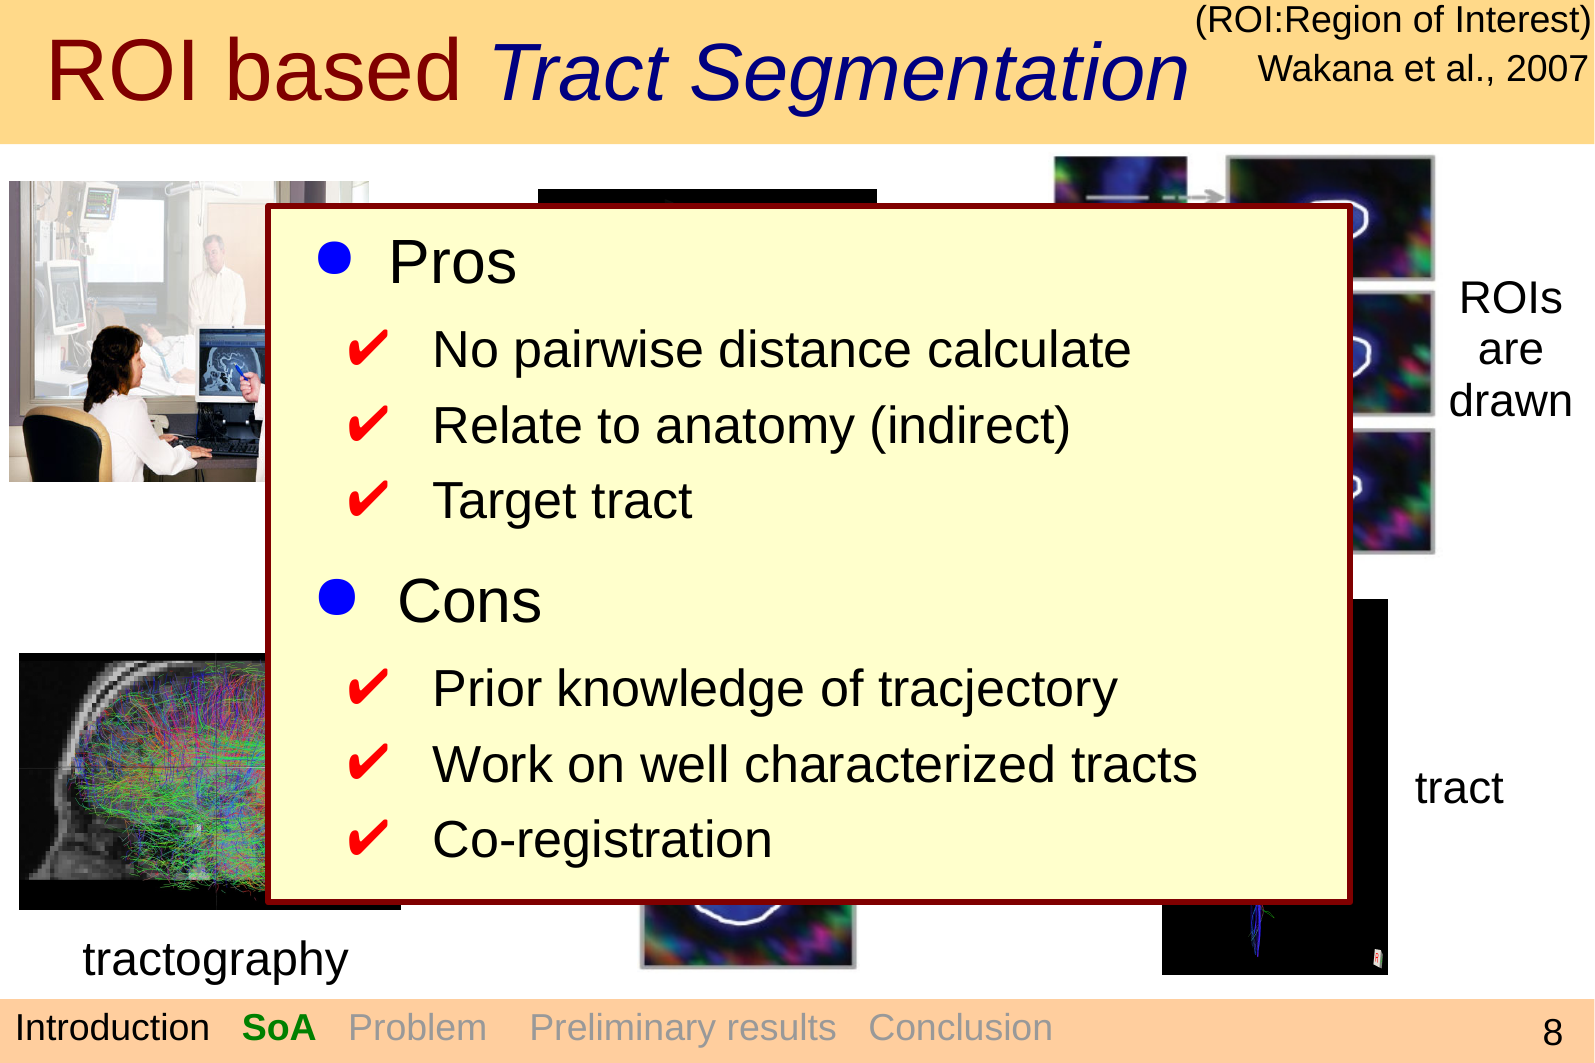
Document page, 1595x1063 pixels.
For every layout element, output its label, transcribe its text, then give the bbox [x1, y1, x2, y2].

list ROIs are drawn [1436, 272, 1586, 489]
text_box Introduction SoA Problem Preliminary results Conclusion [0, 999, 1595, 1063]
picture [1162, 599, 1388, 976]
picture [538, 189, 877, 203]
picture [637, 905, 860, 976]
list Wakana et al., 2007 [1064, 47, 1590, 111]
list Pros No pairwise distance calculate Relate to anatomy (indirect) Target tract Cons Prior knowledge of tracjectory Work on well characterized tracts Co-registration [268, 205, 1351, 903]
picture [1048, 151, 1443, 563]
picture [19, 653, 401, 910]
list tractography [0, 931, 433, 1007]
list (ROI:Region of Interest) [1132, 0, 1595, 62]
list tract [1388, 761, 1554, 826]
title ROI based Tract Segmentation [0, 0, 1595, 145]
picture [9, 181, 369, 482]
text_box <number> [1377, 1003, 1579, 1063]
